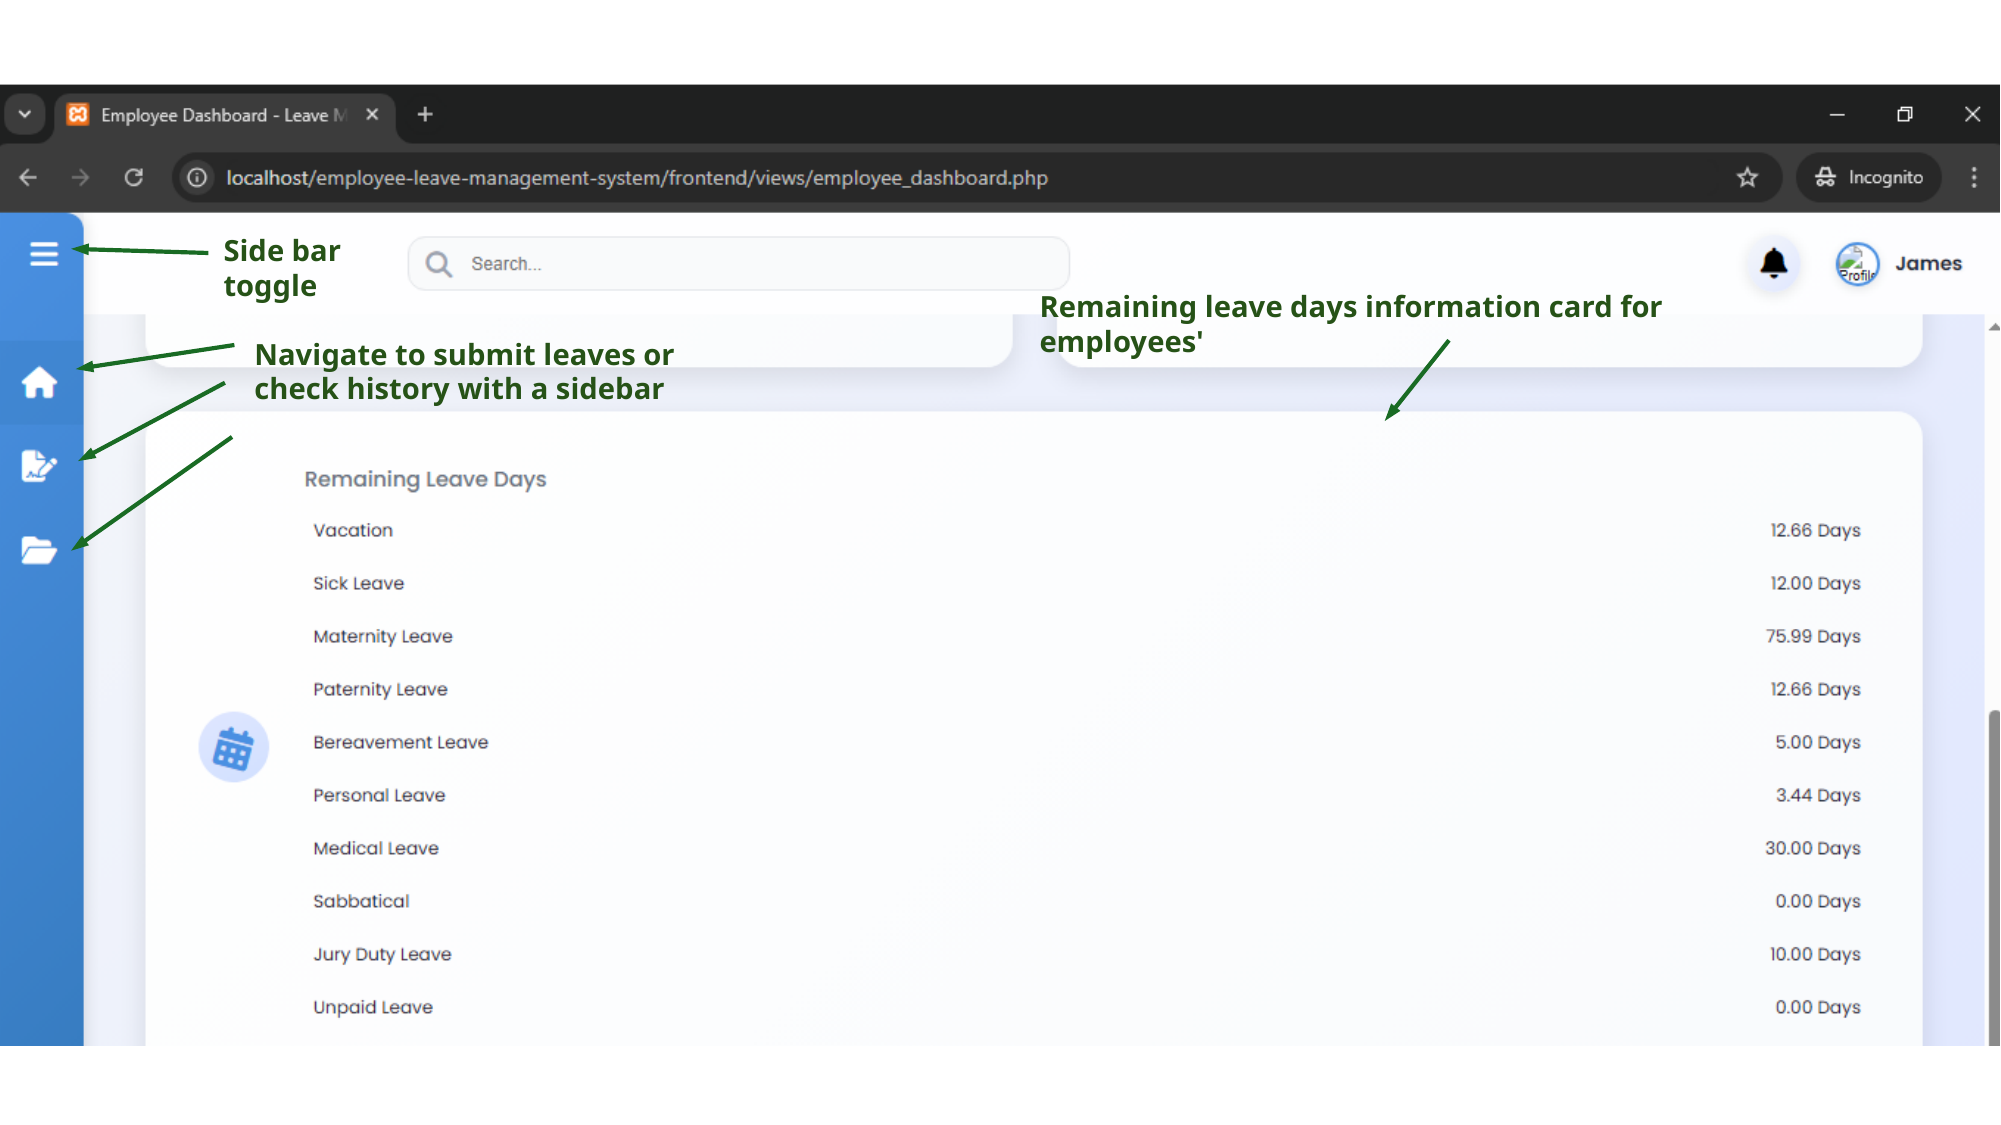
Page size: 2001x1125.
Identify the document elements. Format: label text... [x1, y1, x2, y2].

picture [0, 79, 2000, 1046]
text_box Remaining leave days information card for employees' [1024, 281, 1848, 332]
text_box Navigate to submit leaves or check history with a sidebar [239, 328, 718, 415]
text_box Side bar toggle [208, 224, 437, 276]
